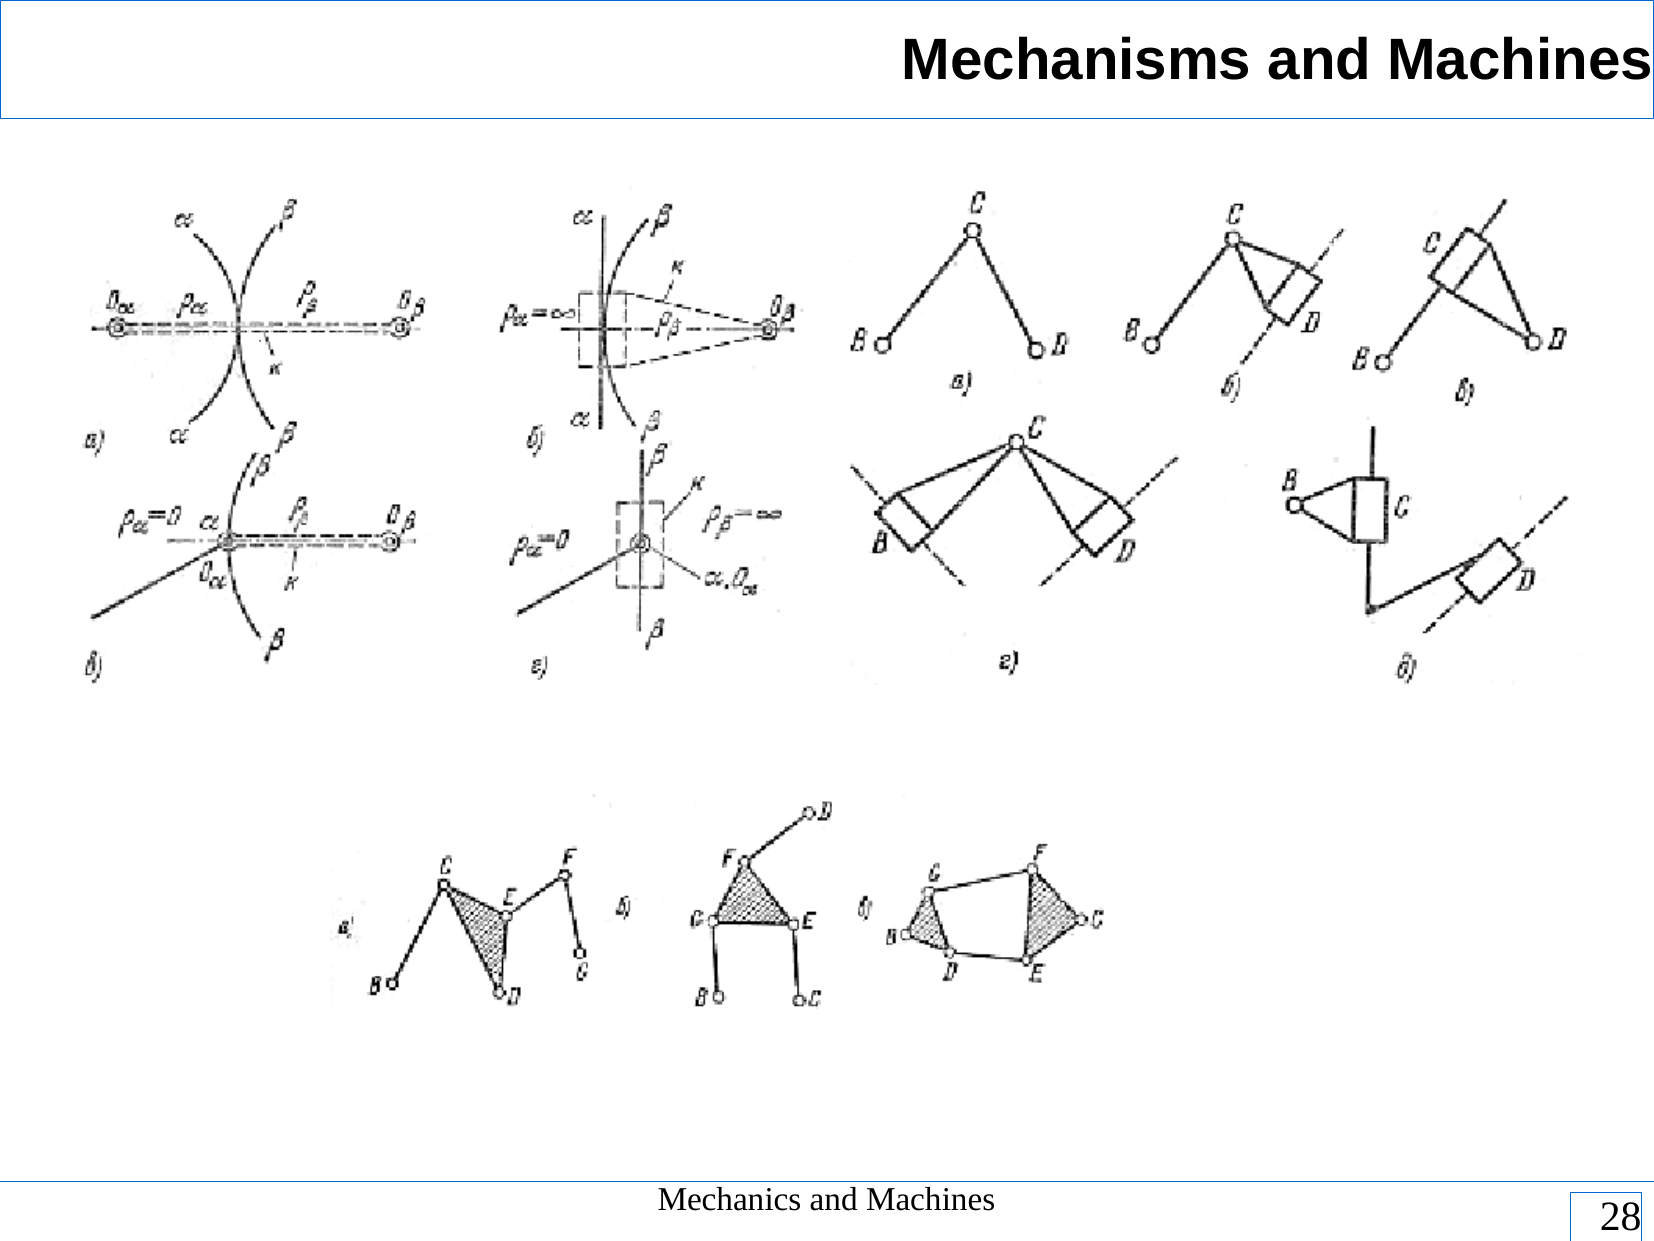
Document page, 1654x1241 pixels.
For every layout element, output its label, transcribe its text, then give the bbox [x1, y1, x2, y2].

picture [75, 187, 810, 692]
title Mechanisms and Machines [0, 0, 1654, 119]
picture [840, 179, 1581, 685]
picture [330, 794, 1115, 1019]
